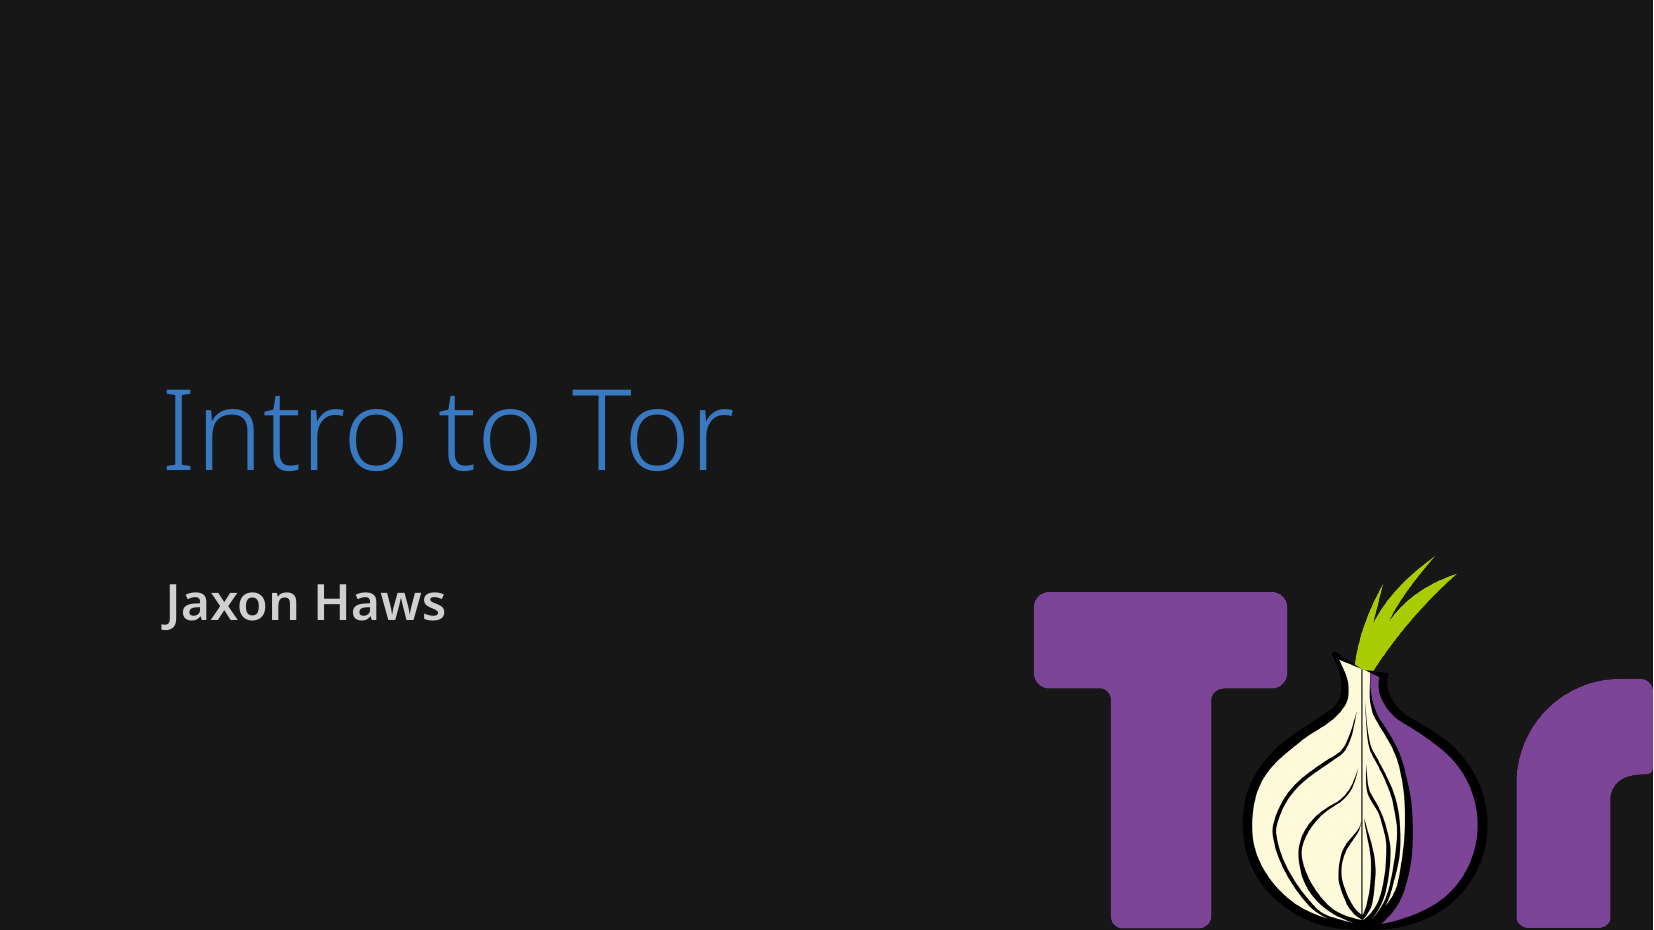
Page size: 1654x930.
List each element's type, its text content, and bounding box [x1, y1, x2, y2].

subtitle Jaxon Haws [165, 566, 1033, 826]
picture [1033, 555, 1653, 930]
title Intro to Tor [161, 36, 1571, 504]
